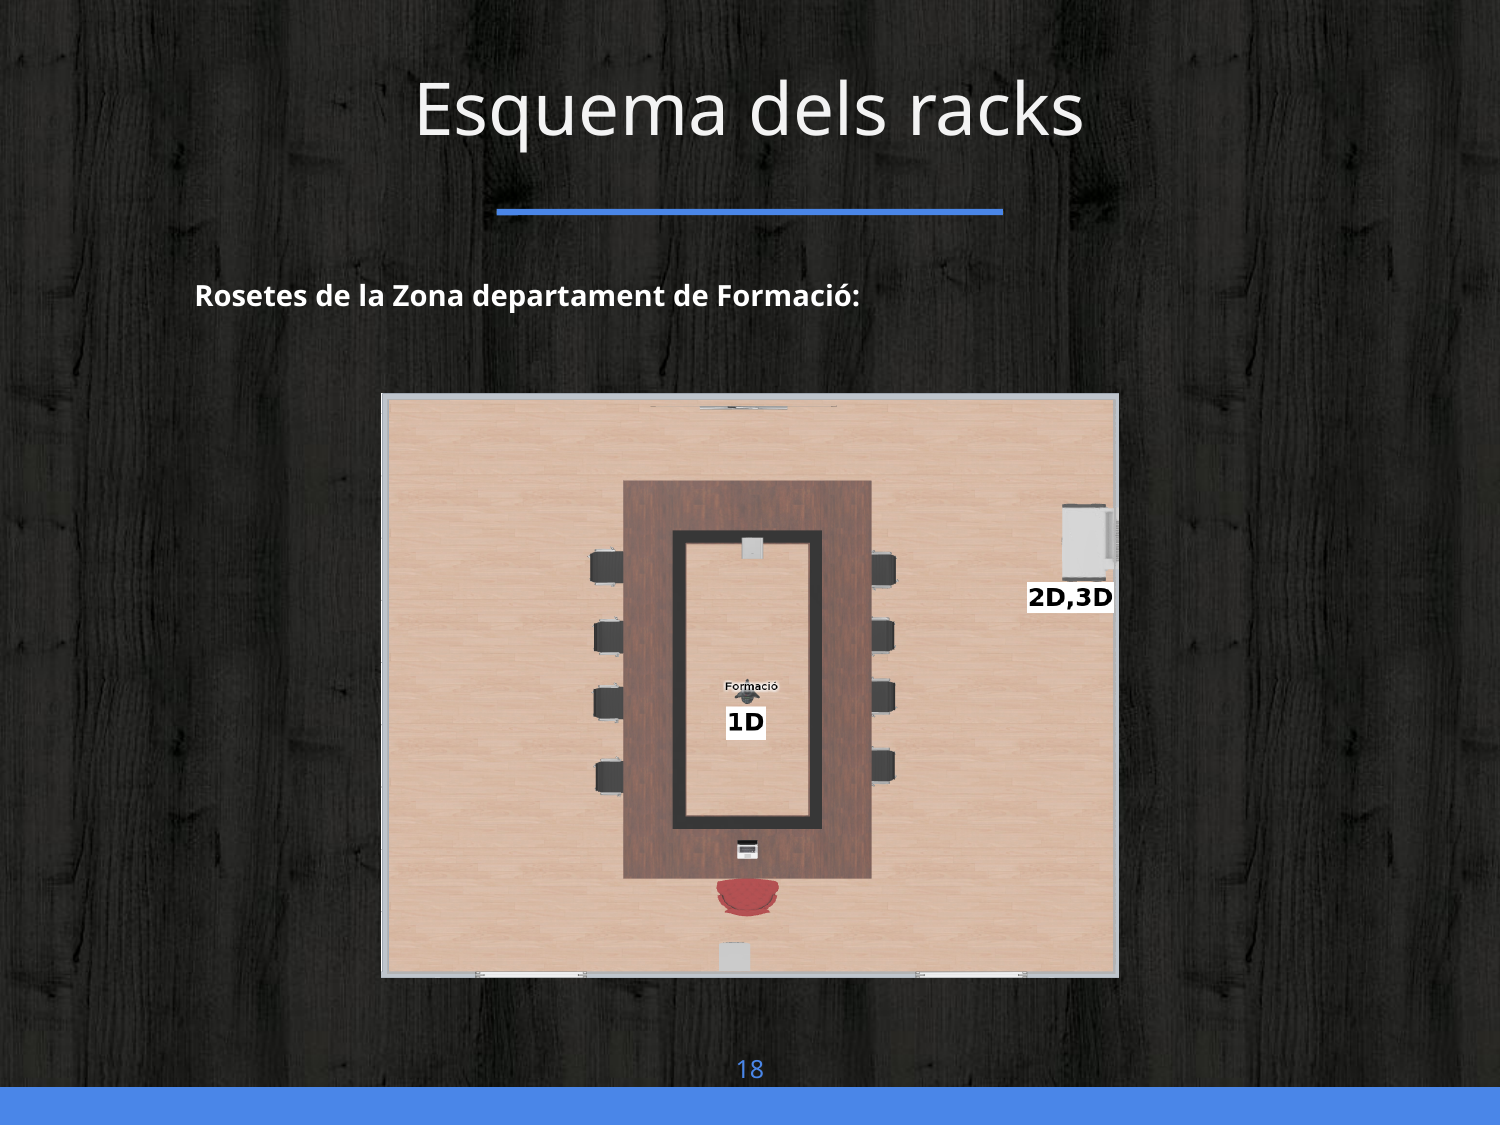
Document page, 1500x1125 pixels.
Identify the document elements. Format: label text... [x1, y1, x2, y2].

text_box Rosetes de la Zona departament de Formació: [179, 262, 1090, 332]
slide_number 18 [705, 1038, 795, 1087]
text_box [0, 1087, 1500, 1125]
picture [0, 0, 1500, 1087]
title Esquema dels racks [75, 0, 1425, 213]
